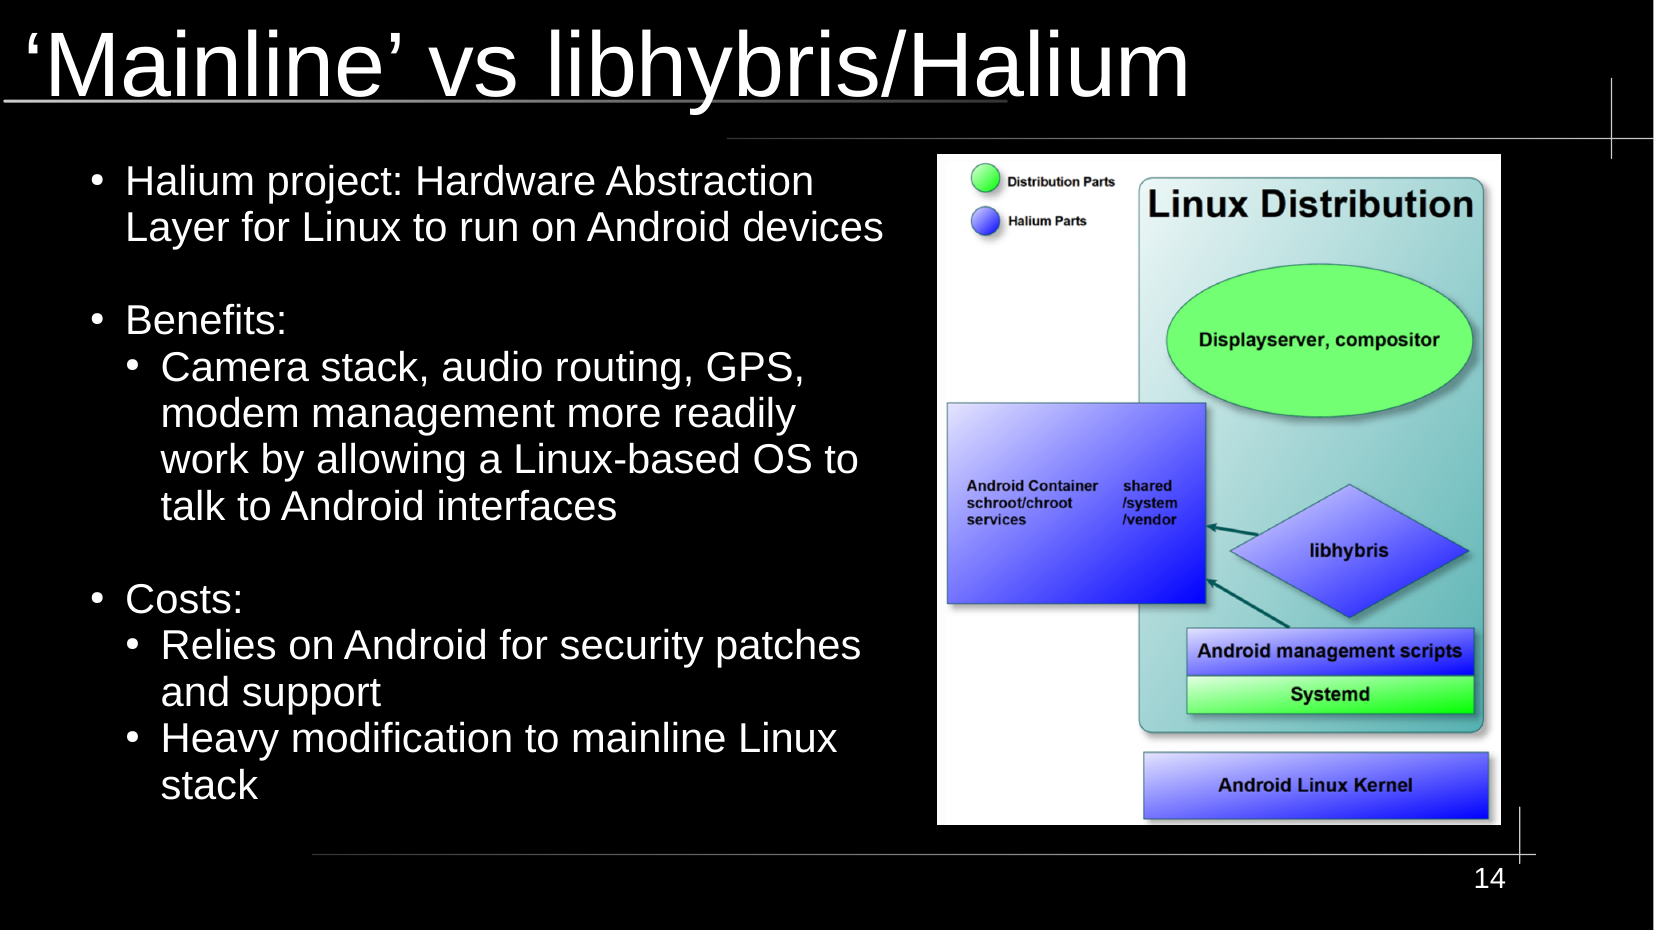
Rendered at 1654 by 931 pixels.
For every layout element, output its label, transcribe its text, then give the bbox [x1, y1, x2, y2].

title ‘Mainline’ vs libhybris/Halium [23, 11, 1589, 119]
picture [937, 154, 1501, 826]
text_box Halium project: Hardware Abstraction Layer for Linux to run on Android devices Benefits: Camera stack, audio routing, GPS, modem management more readily work by allowing a Linux-based OS to talk to Android interfaces Costs: Relies on Android for security patches and support Heavy modification to mainline Linux stack [75, 150, 901, 816]
